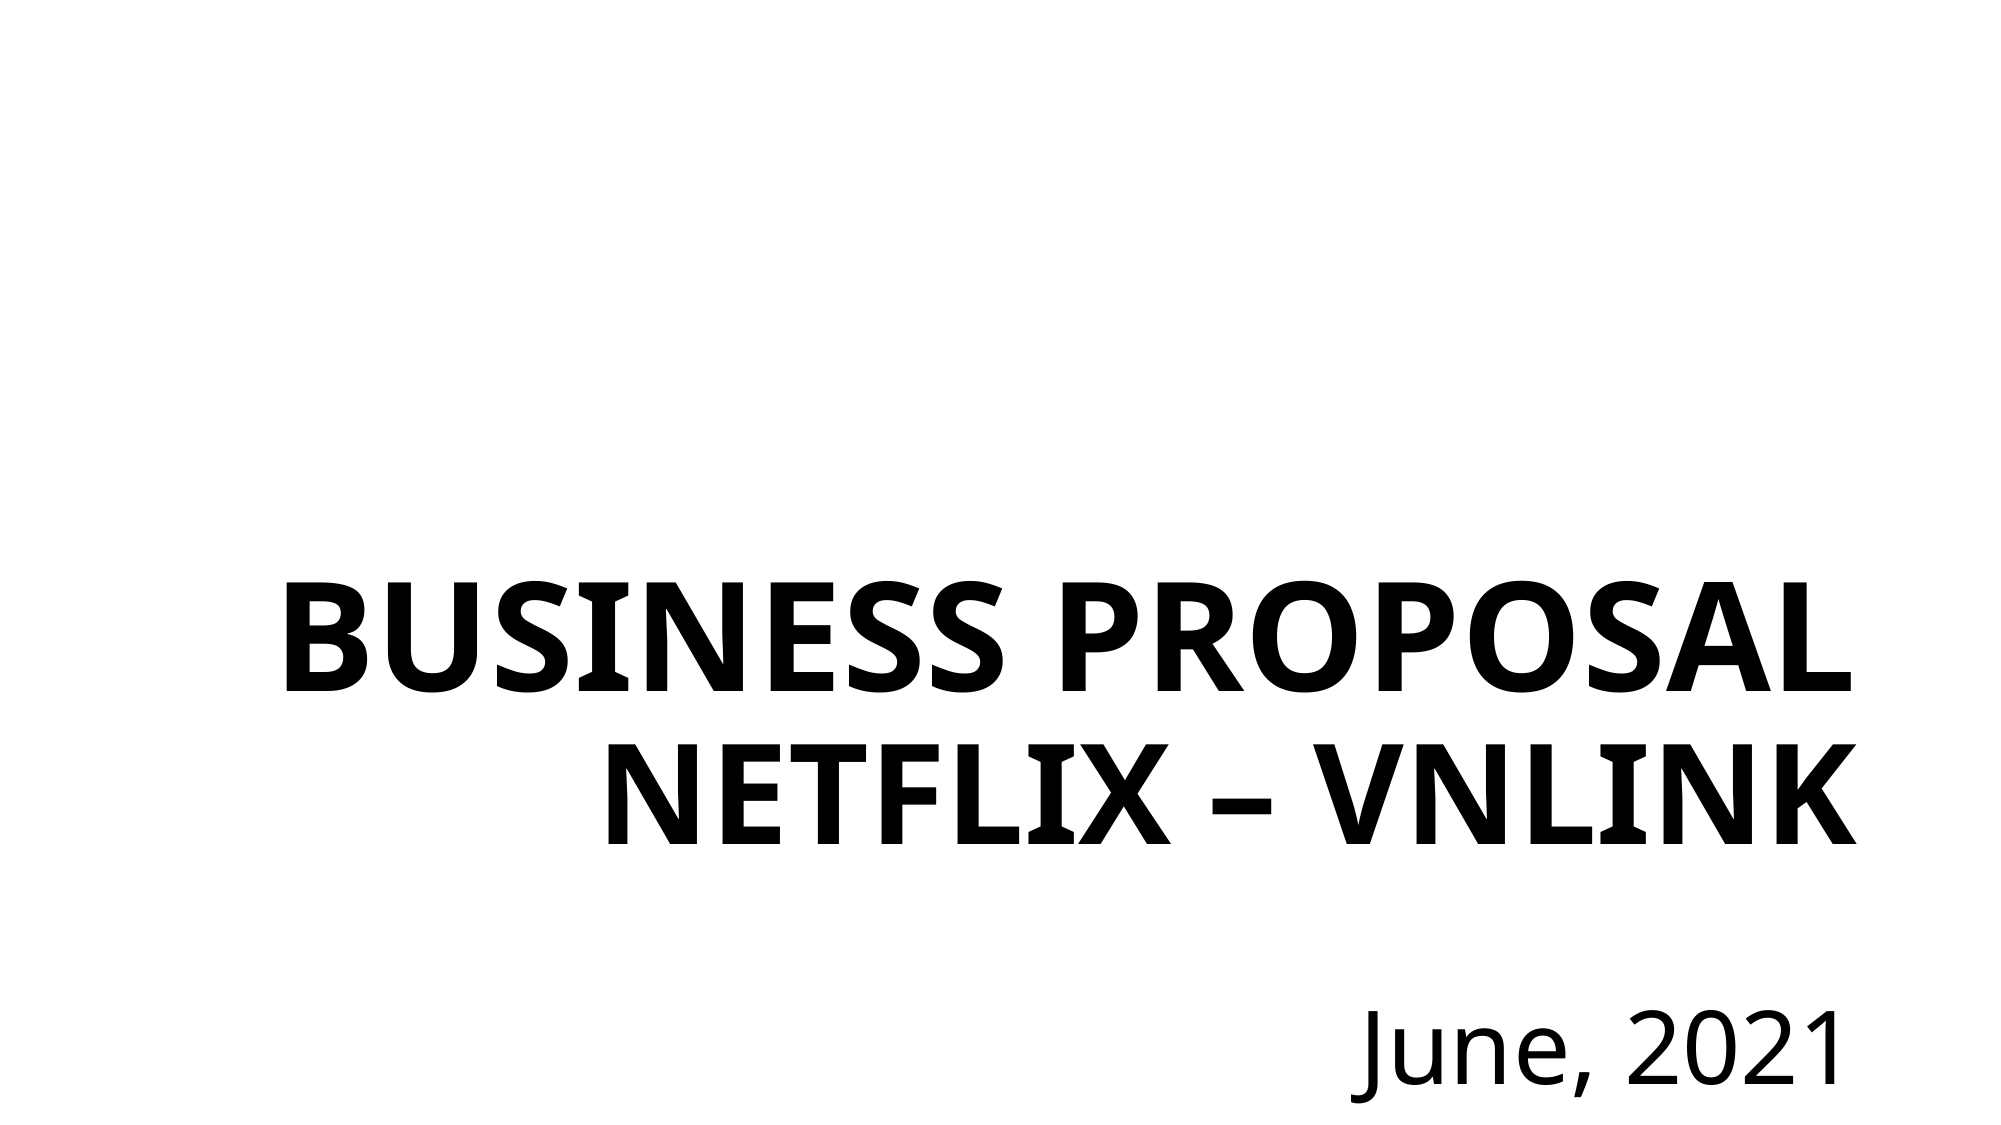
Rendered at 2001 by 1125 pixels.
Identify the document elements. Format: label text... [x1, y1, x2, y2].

title BUSINESS PROPOSAL NETFLIX – VNLINK June, 2021 [147, 552, 1872, 1021]
